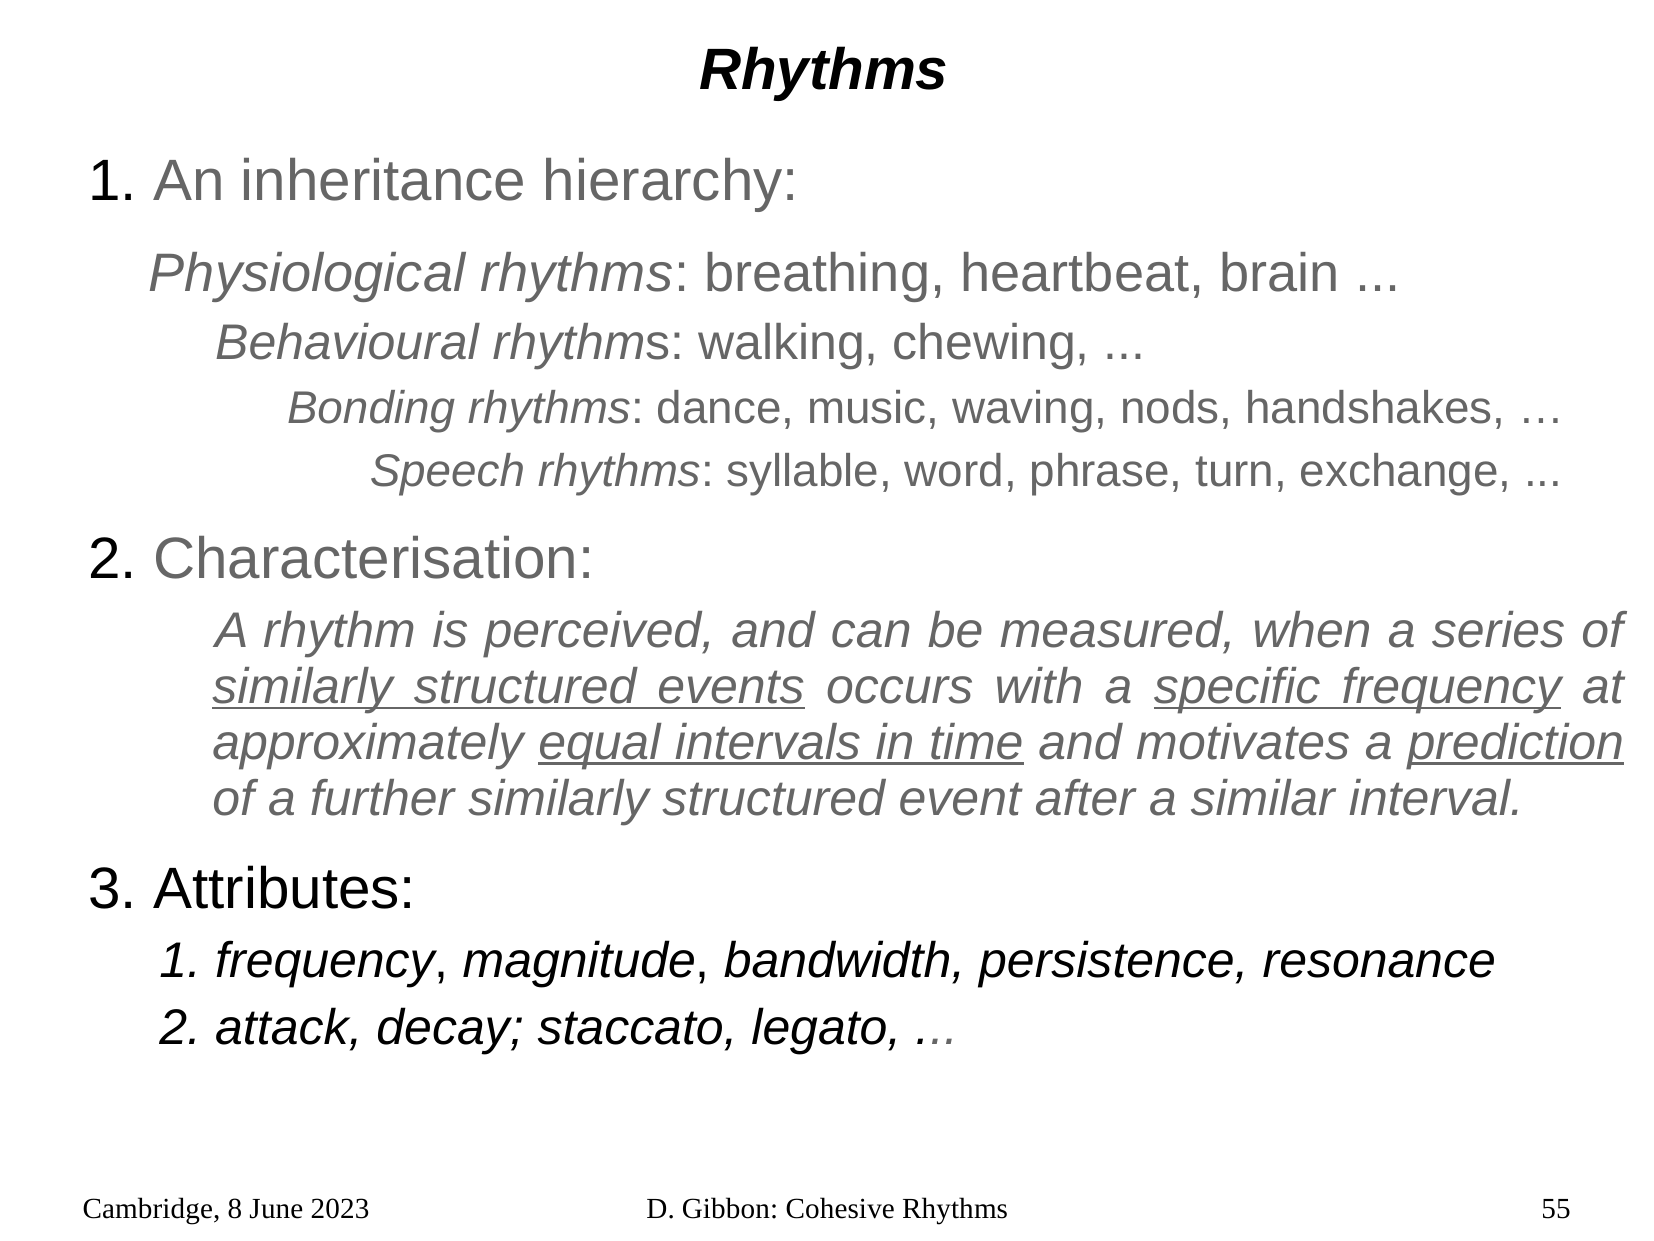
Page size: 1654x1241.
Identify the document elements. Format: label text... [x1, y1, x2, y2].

title Rhythms [11, 19, 1636, 119]
list An inheritance hierarchy: Physiological rhythms: breathing, heartbeat, brain ... Behavioural rhythms: walking, chewing, ... Bonding rhythms: dance, music, waving, nods, handshakes, … Speech rhythms: syllable, word, phrase, turn, exchange, ... Characterisation: A rhythm is perceived, and can be measured, when a series of similarly structured events occurs with a specific frequency at approximately equal intervals in time and motivates a prediction of a further similarly structured event after a similar interval. Attributes: frequency, magnitude, bandwidth, persistence, resonance attack, decay; staccato, legato, ... [70, 147, 1625, 1176]
